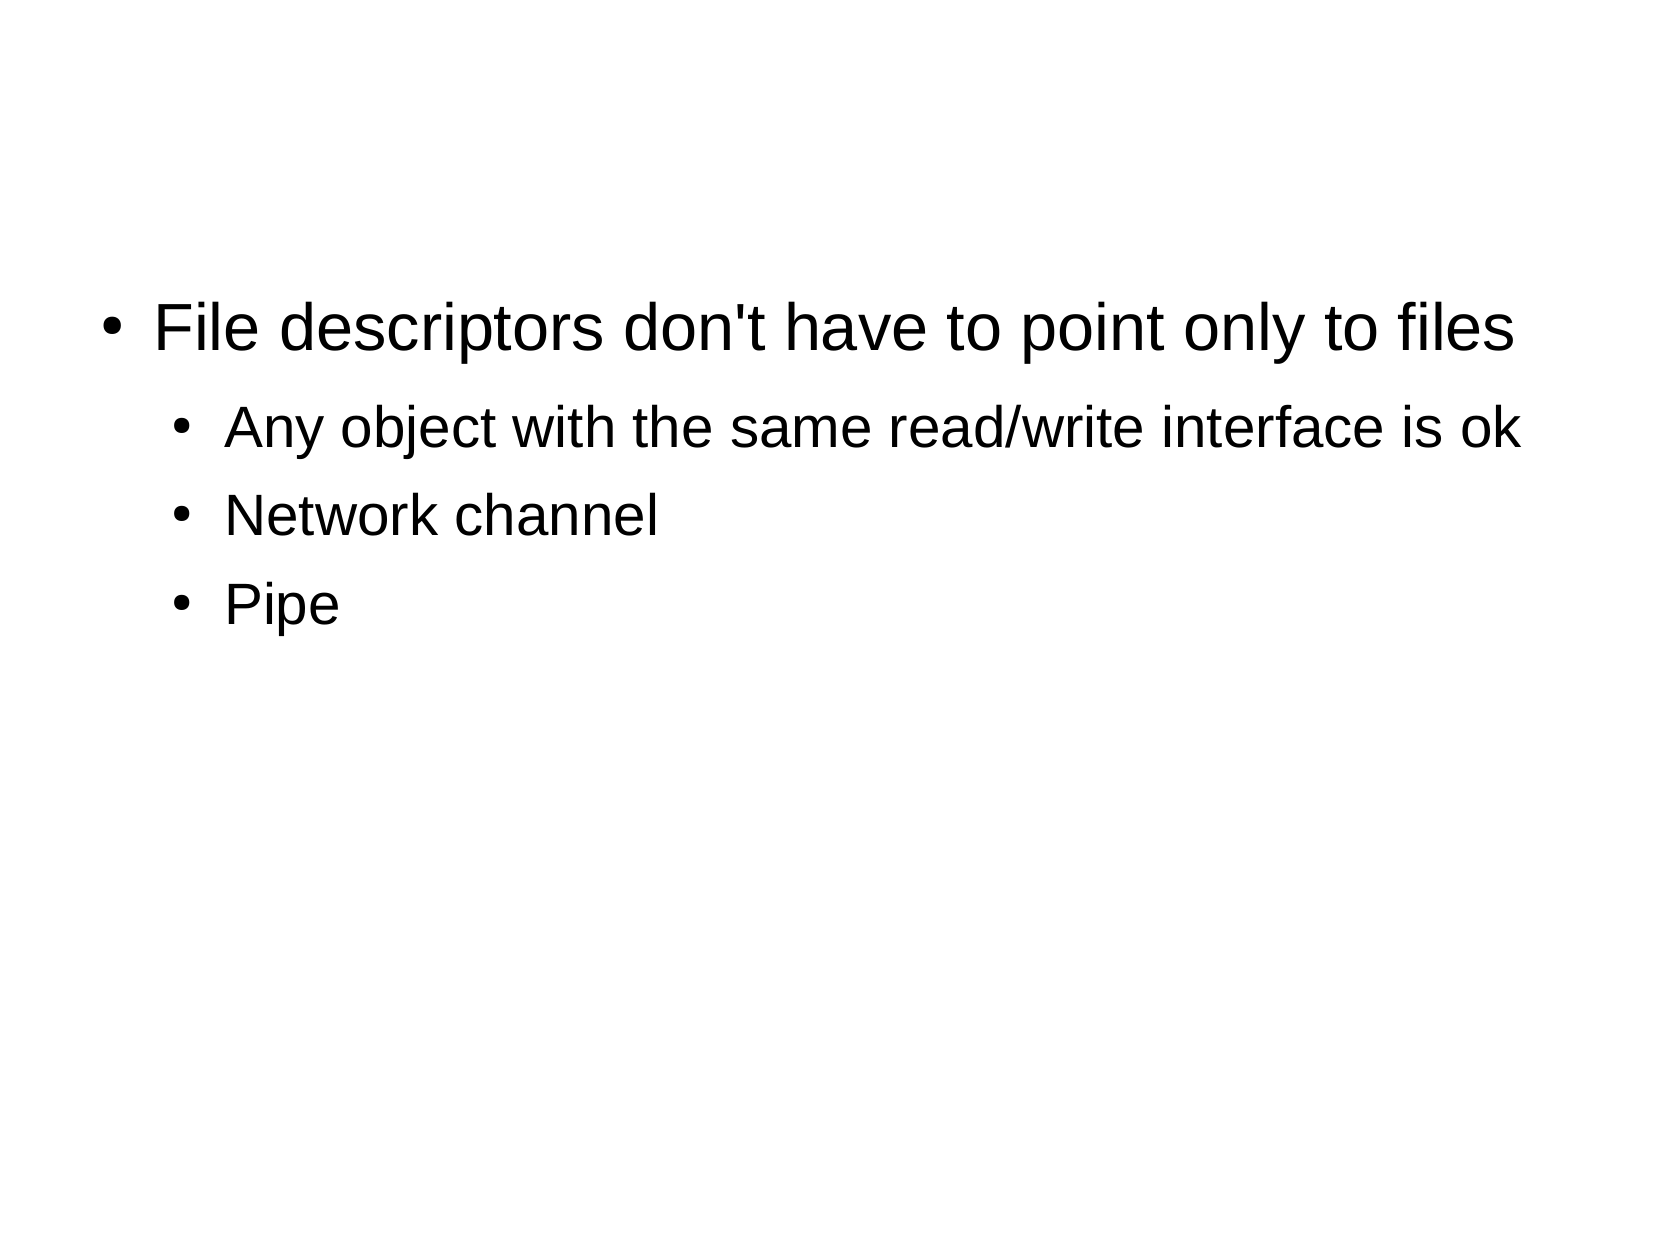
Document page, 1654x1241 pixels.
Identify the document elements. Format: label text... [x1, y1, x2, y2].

list File descriptors don't have to point only to files Any object with the same read/write interface is ok Network channel Pipe [82, 290, 1571, 1010]
